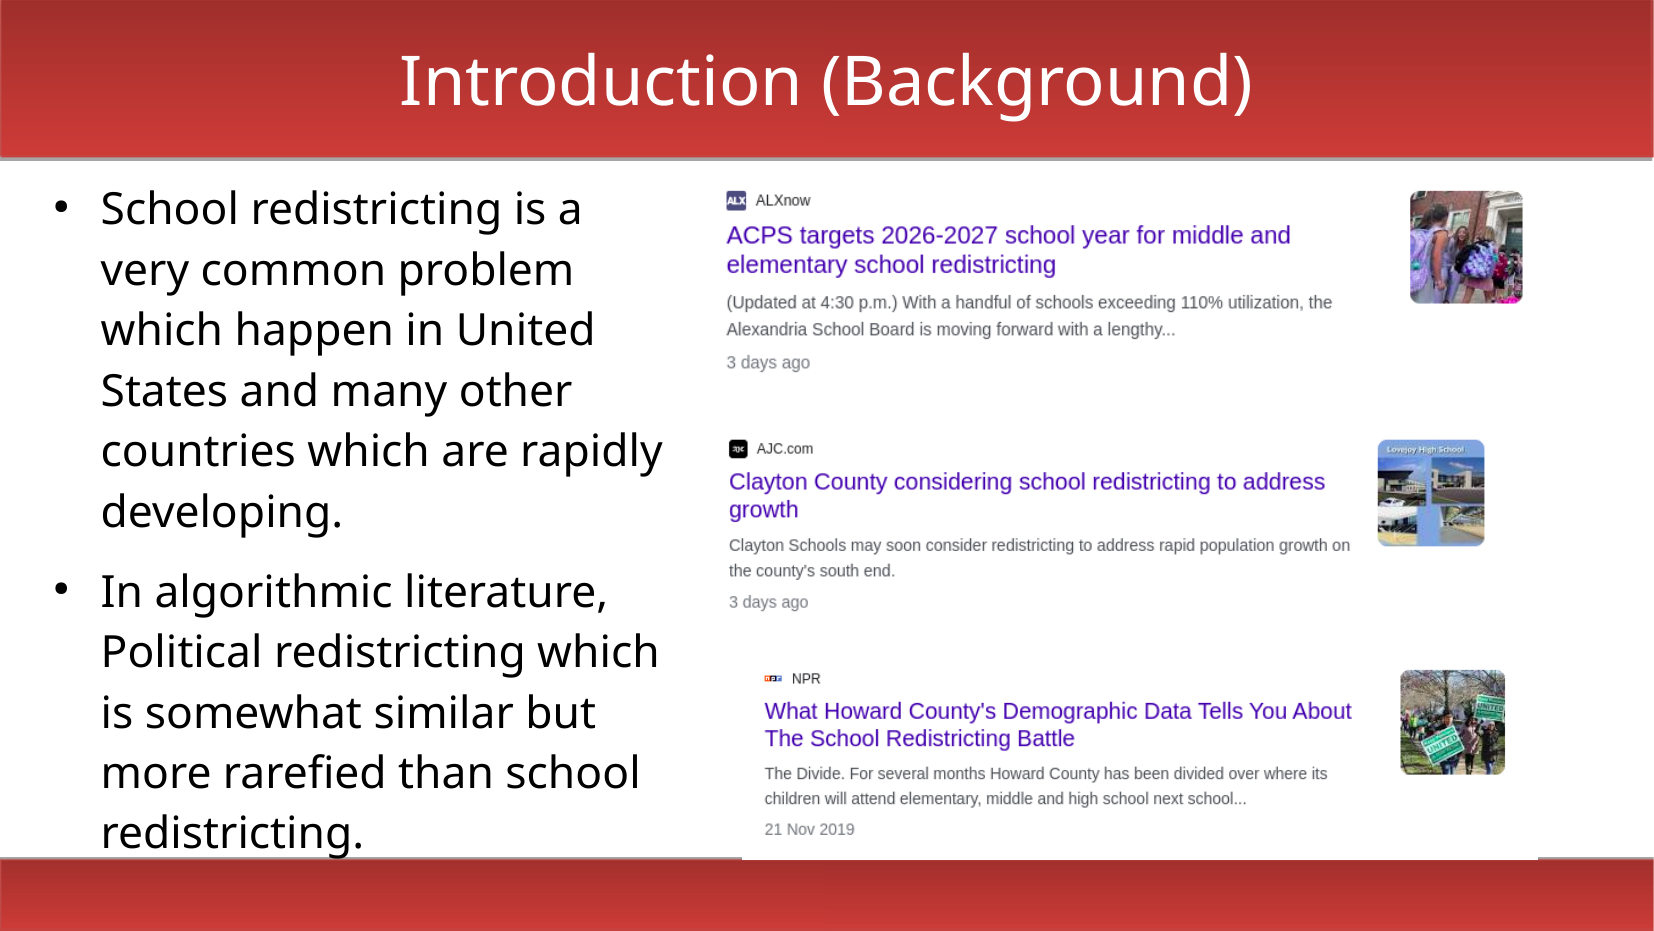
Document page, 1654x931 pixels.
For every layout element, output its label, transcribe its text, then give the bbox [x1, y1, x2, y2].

picture [712, 169, 1613, 393]
picture [0, 0, 1654, 161]
picture [0, 637, 1654, 931]
picture [721, 412, 1576, 624]
title Introduction (Background) [59, 23, 1595, 133]
list School redistricting is a very common problem which happen in United States and many other countries which are rapidly developing. In algorithmic literature, Political redistricting which is somewhat similar but more rarefied than school redistricting. [37, 177, 676, 863]
